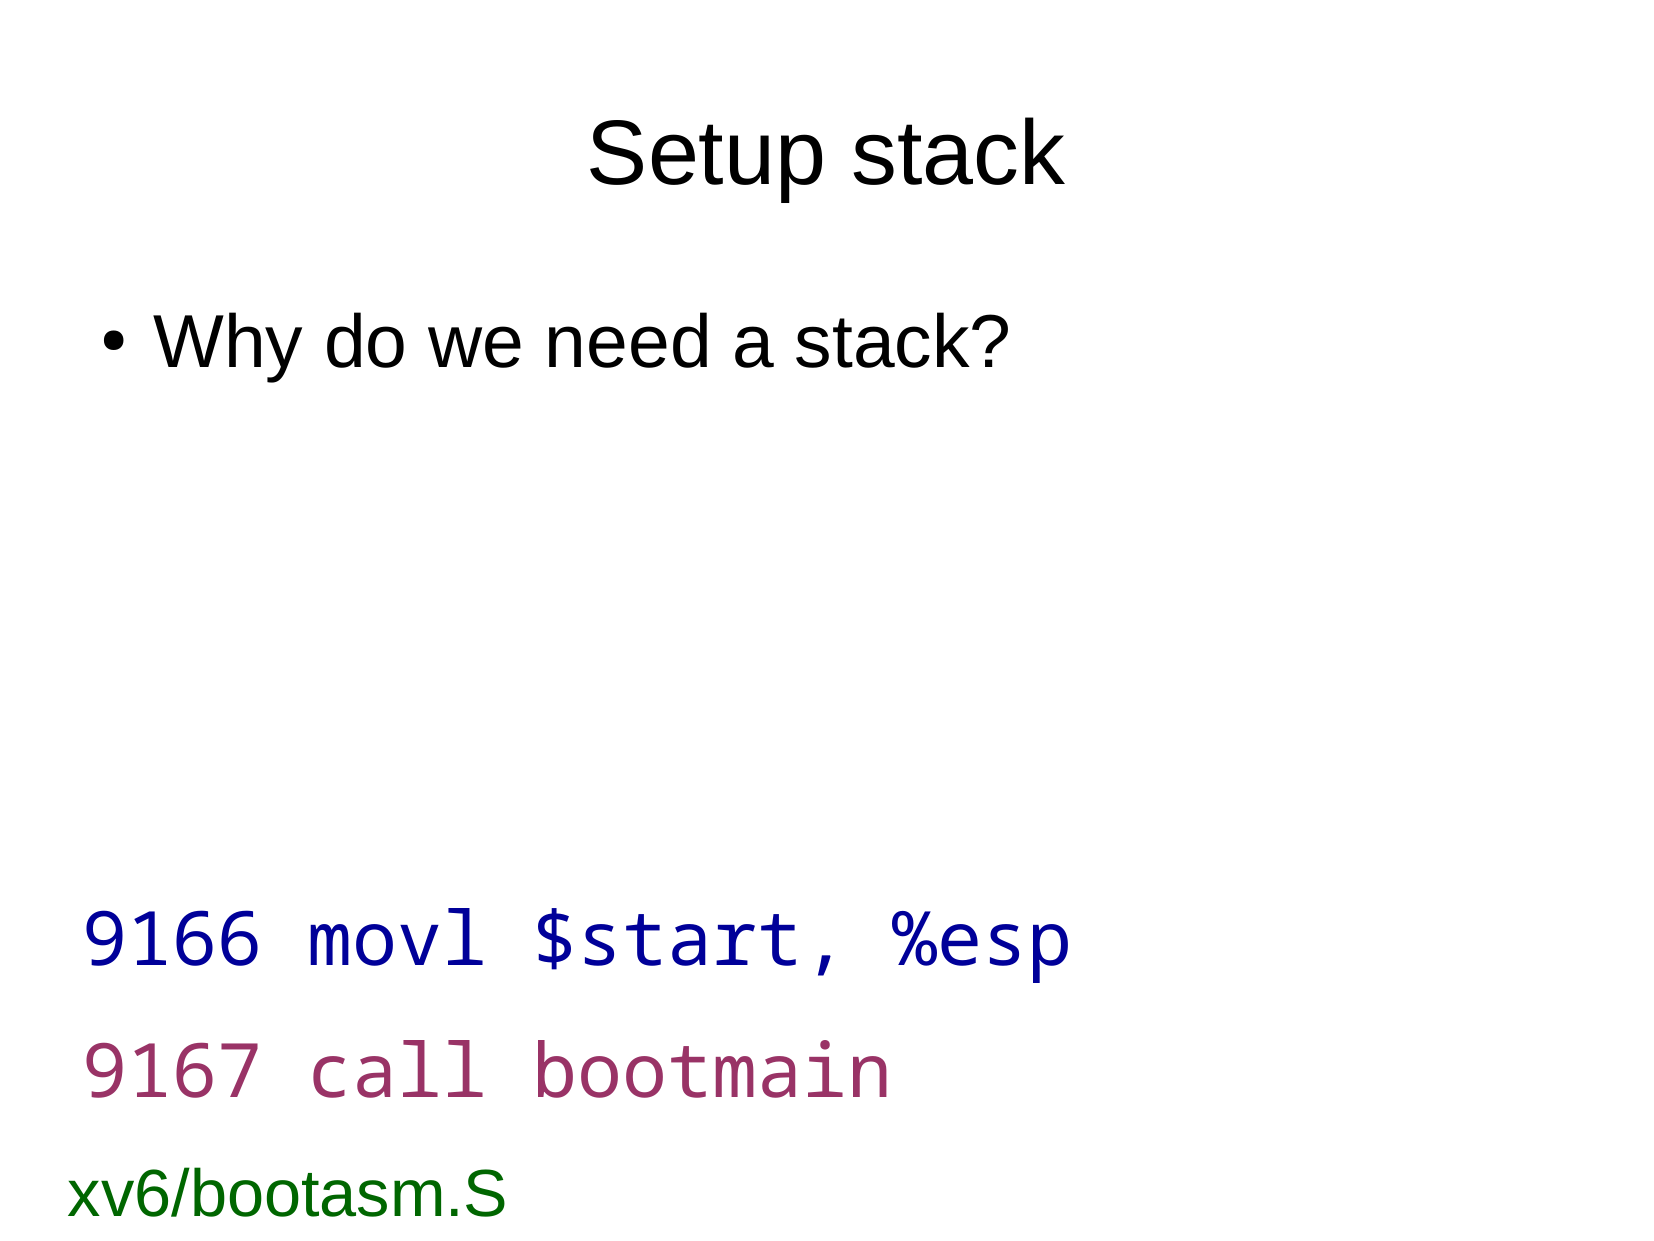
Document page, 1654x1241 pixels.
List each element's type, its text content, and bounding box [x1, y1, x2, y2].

list Why do we need a stack? 9166 movl $start, %esp 9167 call bootmain [82, 300, 1571, 1163]
title Setup stack [82, 49, 1571, 257]
text_box xv6/bootasm.S [53, 1148, 638, 1238]
